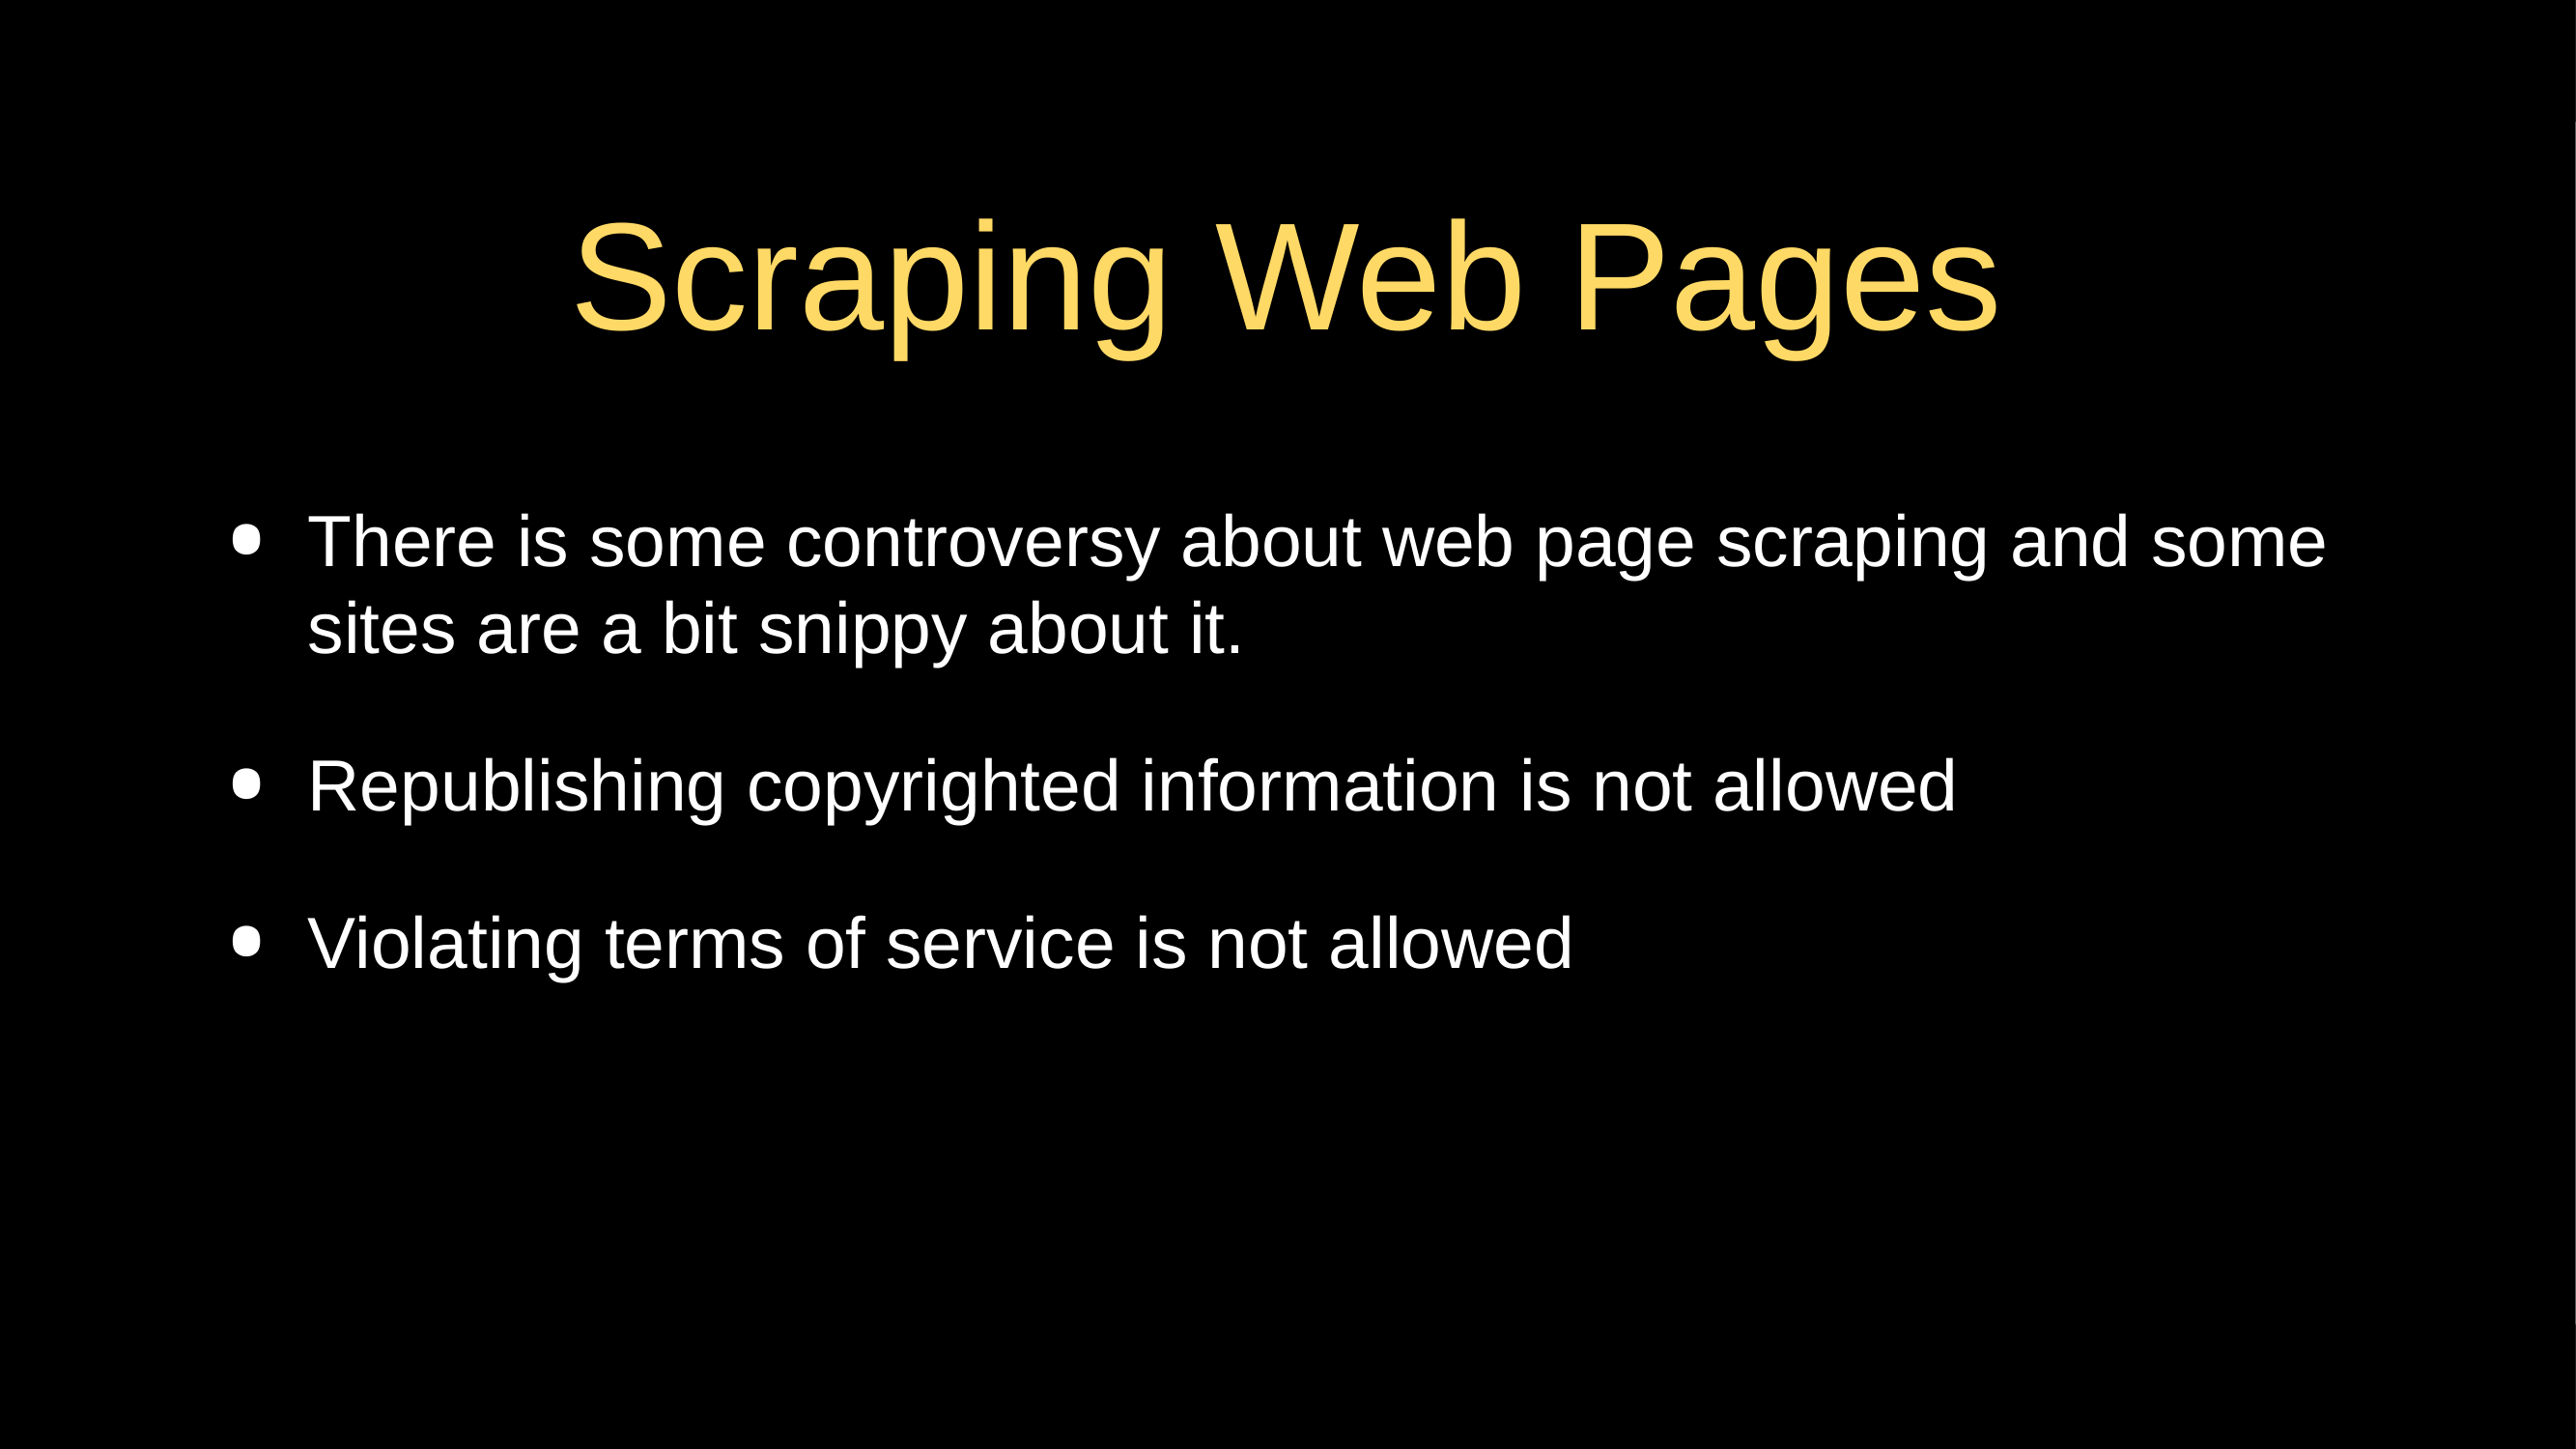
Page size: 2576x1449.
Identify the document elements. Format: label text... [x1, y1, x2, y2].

list There is some controversy about web page scraping and some sites are a bit snippy about it. Republishing copyrighted information is not allowed Violating terms of service is not allowed [183, 487, 2391, 1317]
title Scraping Web Pages [183, 133, 2391, 403]
